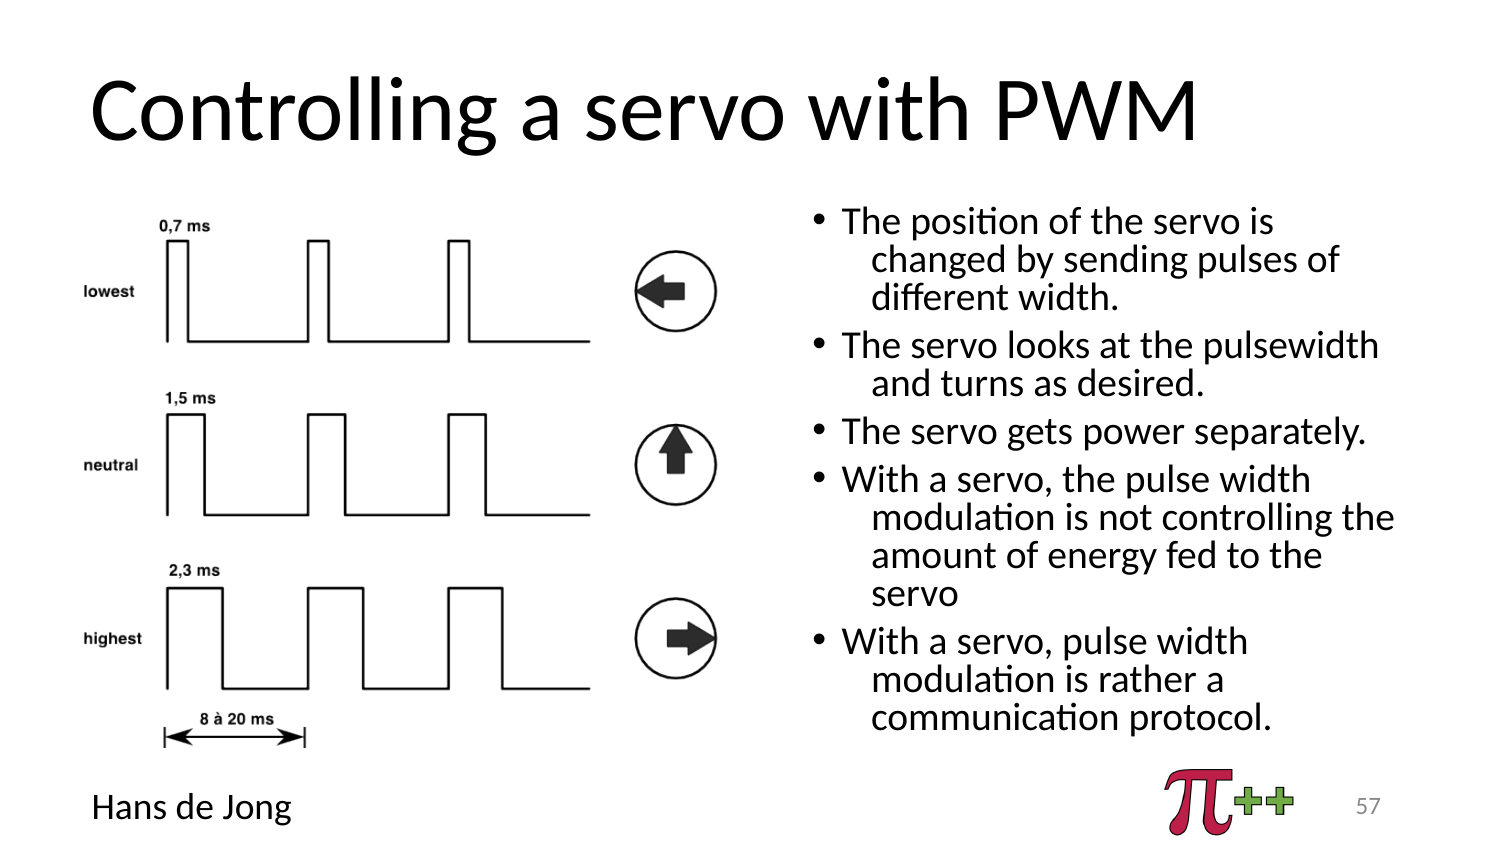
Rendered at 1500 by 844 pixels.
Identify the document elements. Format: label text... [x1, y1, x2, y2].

title Controlling a servo with PWM [75, 33, 1426, 175]
text_box 57 [1340, 782, 1426, 827]
picture [64, 197, 731, 748]
list The position of the servo is changed by sending pulses of different width. The servo looks at the pulsewidth and turns as desired. The servo gets power separately. With a servo, the pulse width modulation is not controlling the amount of energy fed to the servo With a servo, pulse width modulation is rather a communication protocol. [797, 196, 1426, 754]
